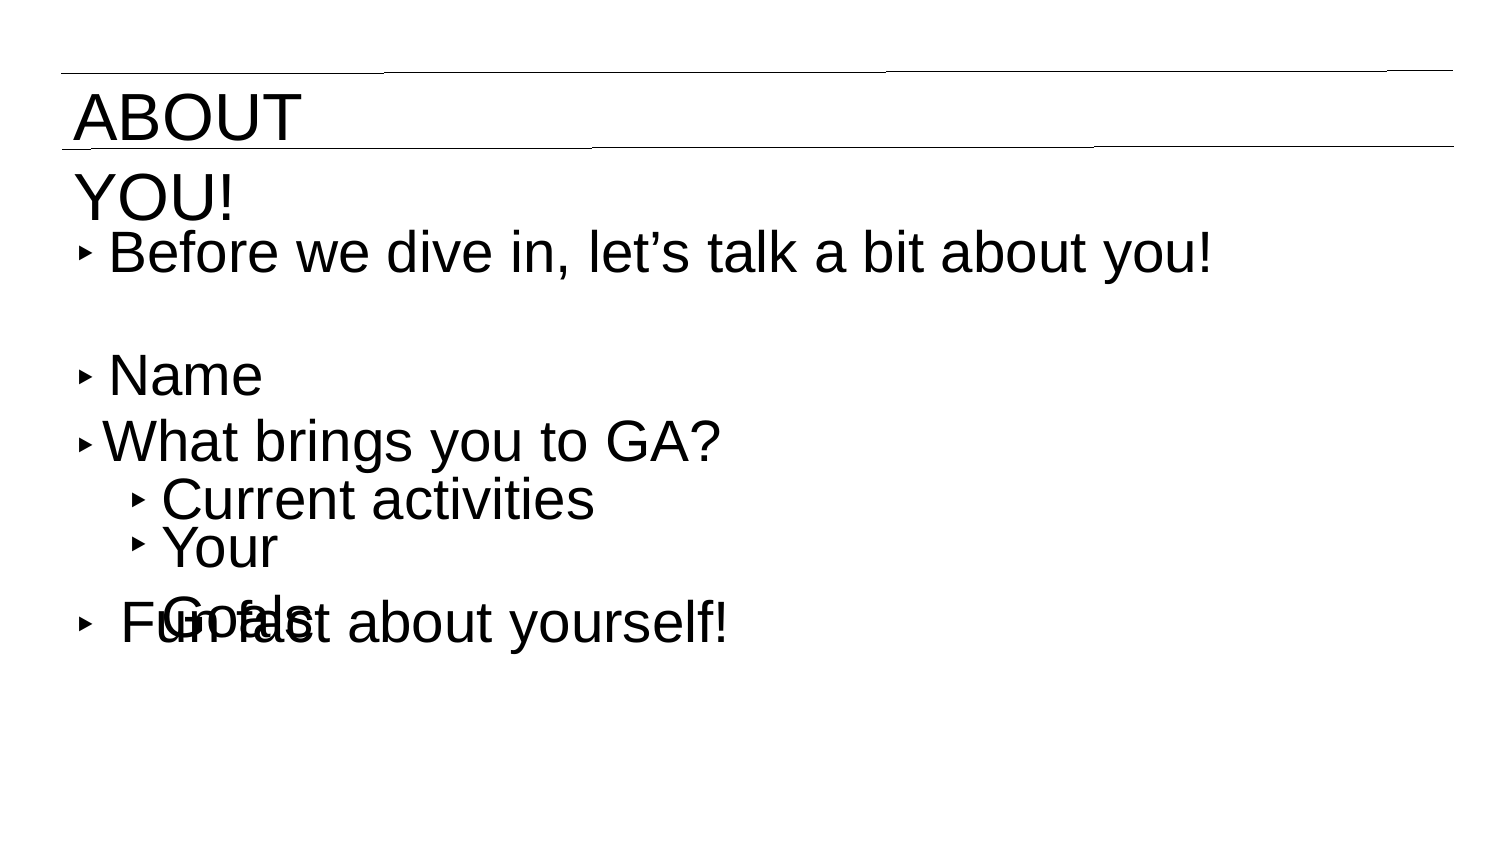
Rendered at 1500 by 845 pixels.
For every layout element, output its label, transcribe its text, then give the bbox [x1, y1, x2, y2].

text_box What brings you to GA? [102, 402, 723, 469]
text_box ‣ [73, 598, 102, 647]
text_box ‣ [73, 228, 102, 277]
text_box ‣ [125, 475, 155, 518]
text_box ABOUT YOU! [87, 99, 104, 122]
text_box Fun fact about yourself! [120, 584, 731, 650]
text_box ‣ [125, 518, 155, 567]
text_box Your Goals [161, 508, 448, 575]
text_box Before we dive in, let’s talk a bit about you! [108, 214, 1216, 280]
text_box Name [108, 337, 264, 402]
text_box ‣ [73, 420, 102, 469]
text_box ‣ [73, 351, 102, 400]
text_box ABOUT YOU! [73, 73, 483, 149]
text_box Current activities [161, 461, 597, 527]
